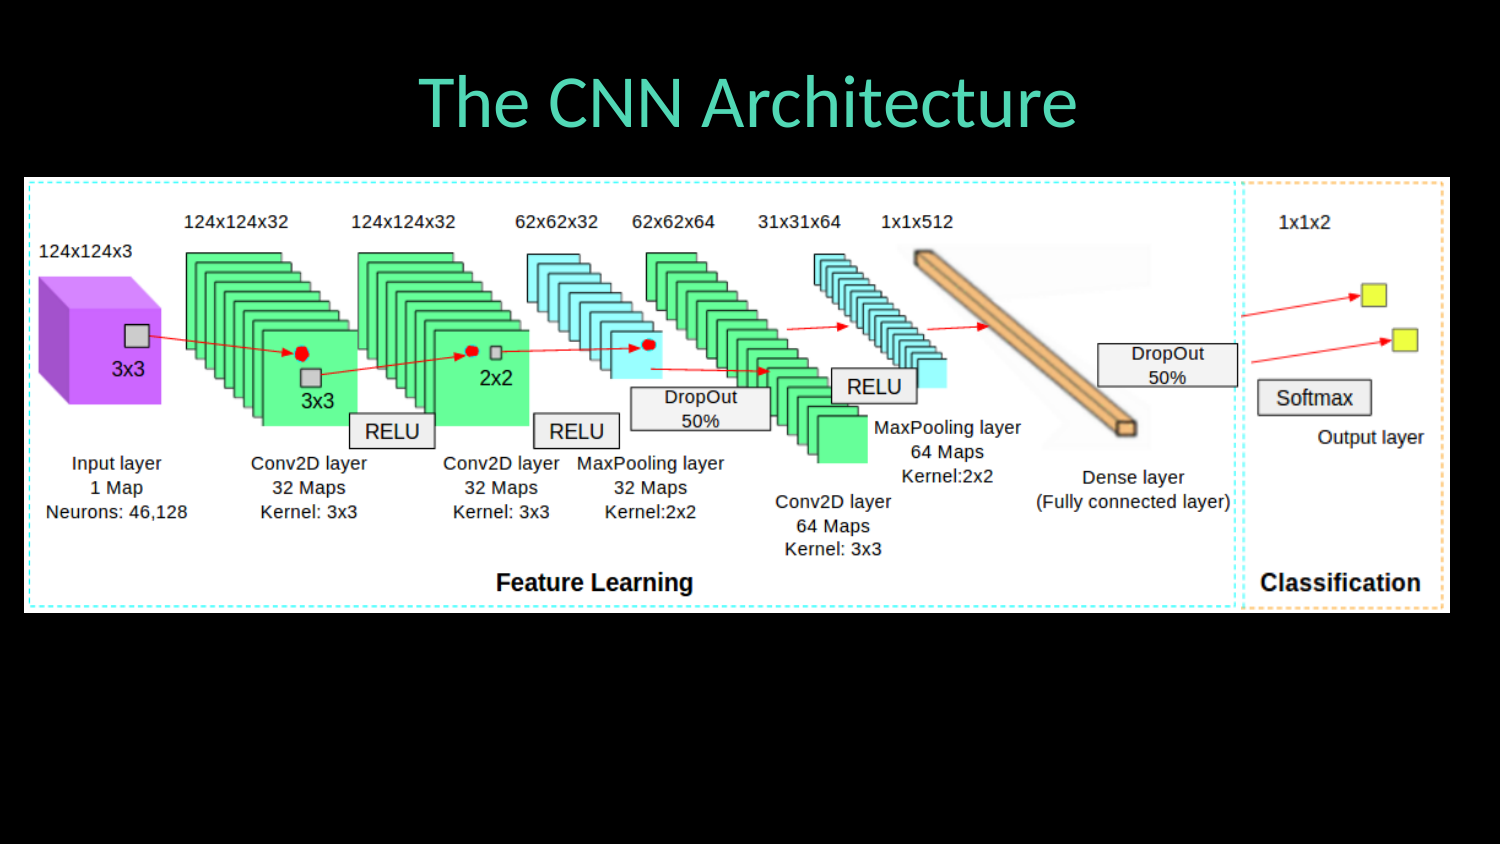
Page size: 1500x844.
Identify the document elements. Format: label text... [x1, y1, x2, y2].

text_box The CNN Architecture [30, 37, 1467, 153]
picture [24, 177, 1450, 613]
